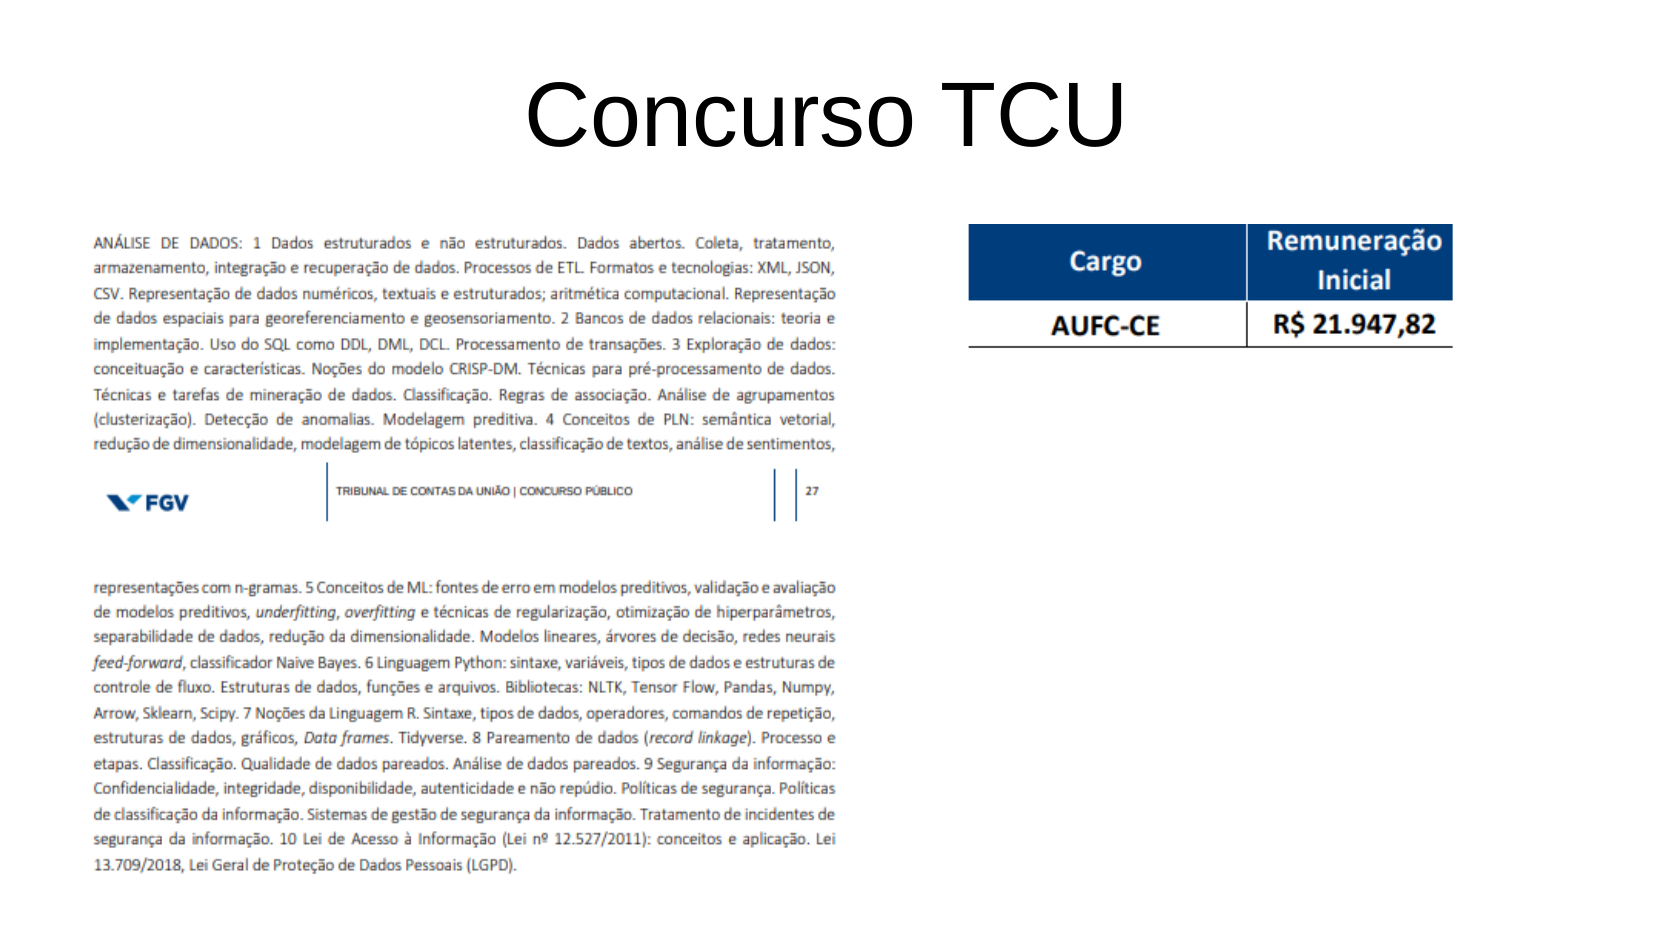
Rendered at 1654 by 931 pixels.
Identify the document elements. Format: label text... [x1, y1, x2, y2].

picture [968, 224, 1453, 367]
picture [59, 217, 851, 531]
title Concurso TCU [82, 12, 1571, 218]
picture [59, 559, 851, 879]
